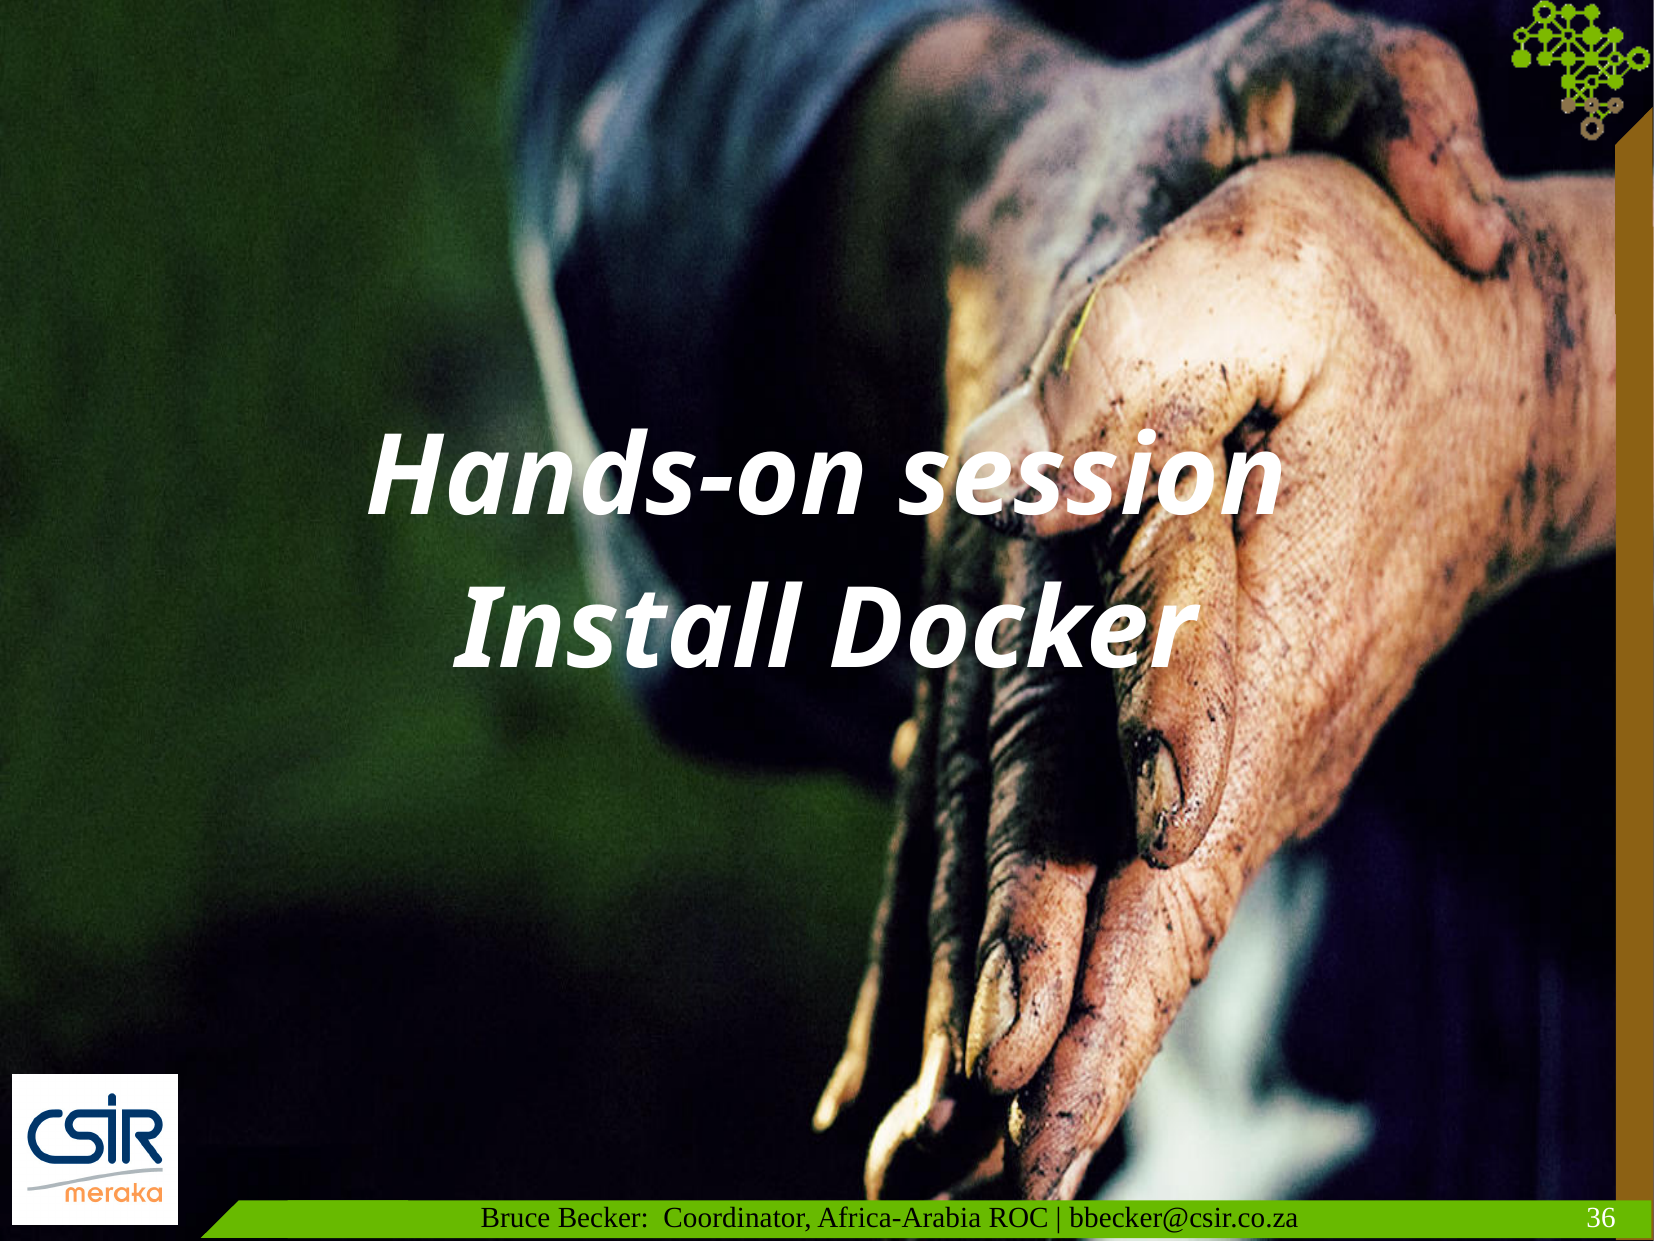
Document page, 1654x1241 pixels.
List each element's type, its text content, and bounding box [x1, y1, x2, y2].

picture [0, 0, 1654, 1241]
subtitle Hands-on session Install Docker [82, 67, 1571, 1028]
